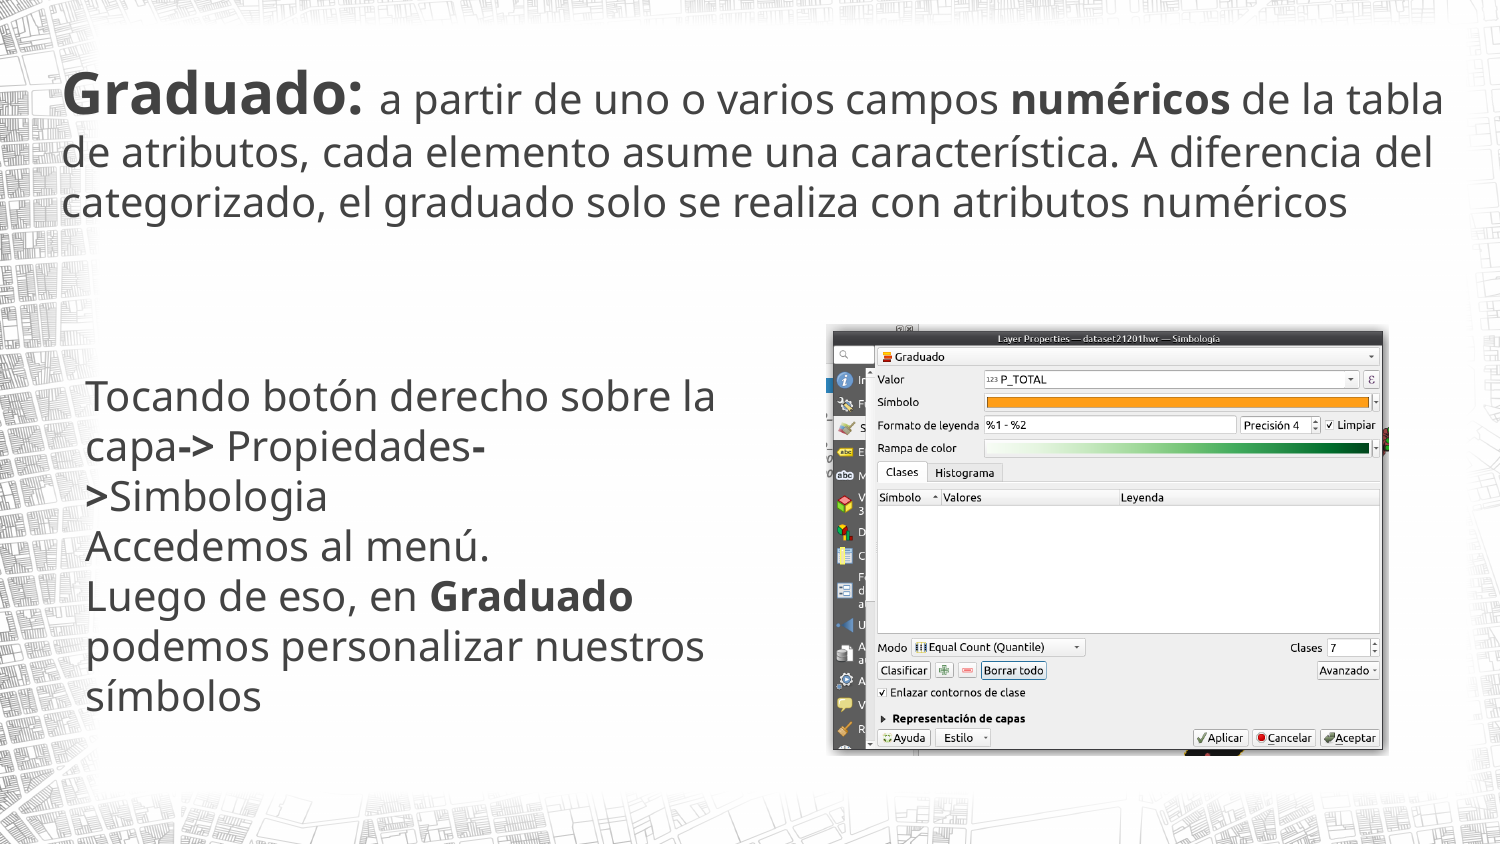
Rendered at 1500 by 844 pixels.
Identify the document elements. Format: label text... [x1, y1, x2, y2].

text_box Graduado: a partir de uno o varios campos numéricos de la tabla de atributos, cada elemento asume una característica. A diferencia del categorizado, el graduado solo se realiza con atributos numéricos [47, 48, 1489, 414]
picture [0, 0, 1500, 844]
text_box Tocando botón derecho sobre la capa-> Propiedades->Simbologia Accedemos al menú. Luego de eso, en Graduado podemos personalizar nuestros símbolos [70, 362, 744, 798]
